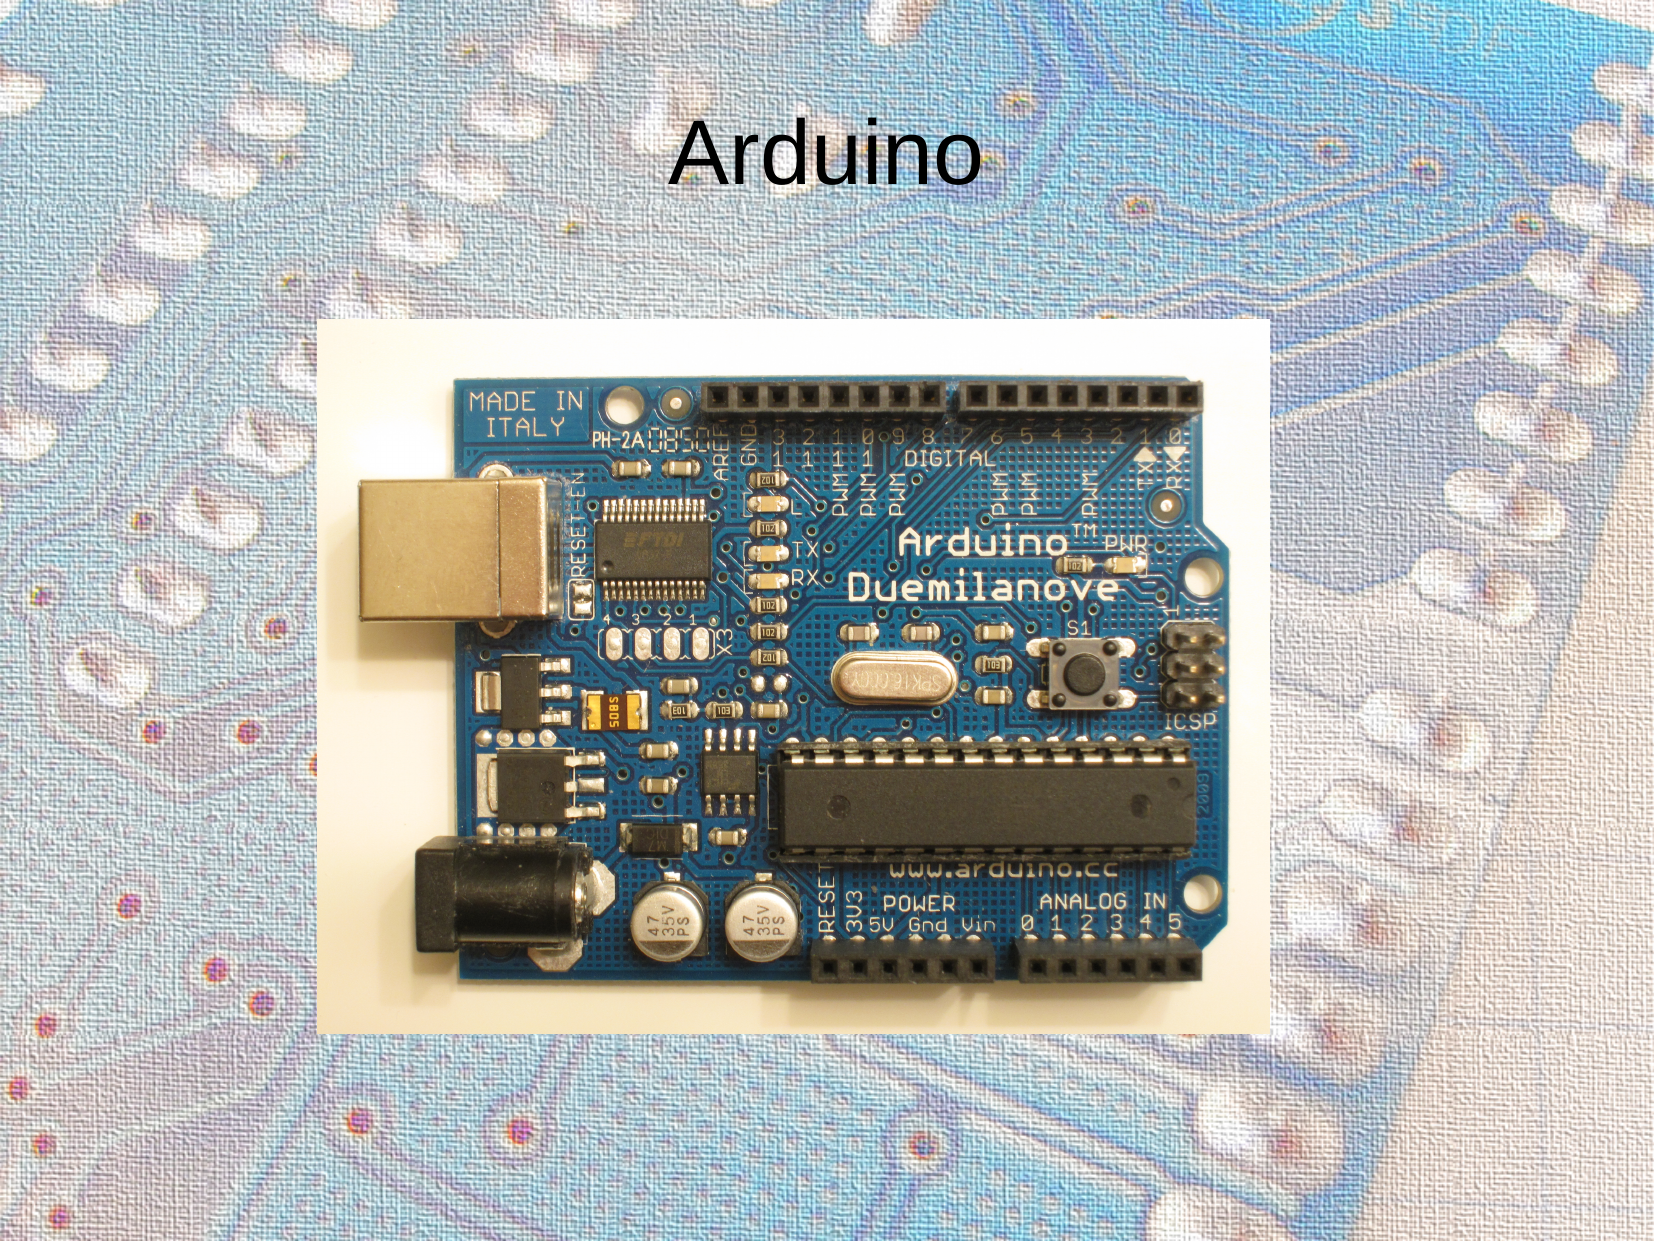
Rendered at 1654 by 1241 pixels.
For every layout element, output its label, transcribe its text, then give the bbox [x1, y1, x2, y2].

title Arduino [82, 56, 1571, 250]
picture [0, 0, 1654, 1241]
